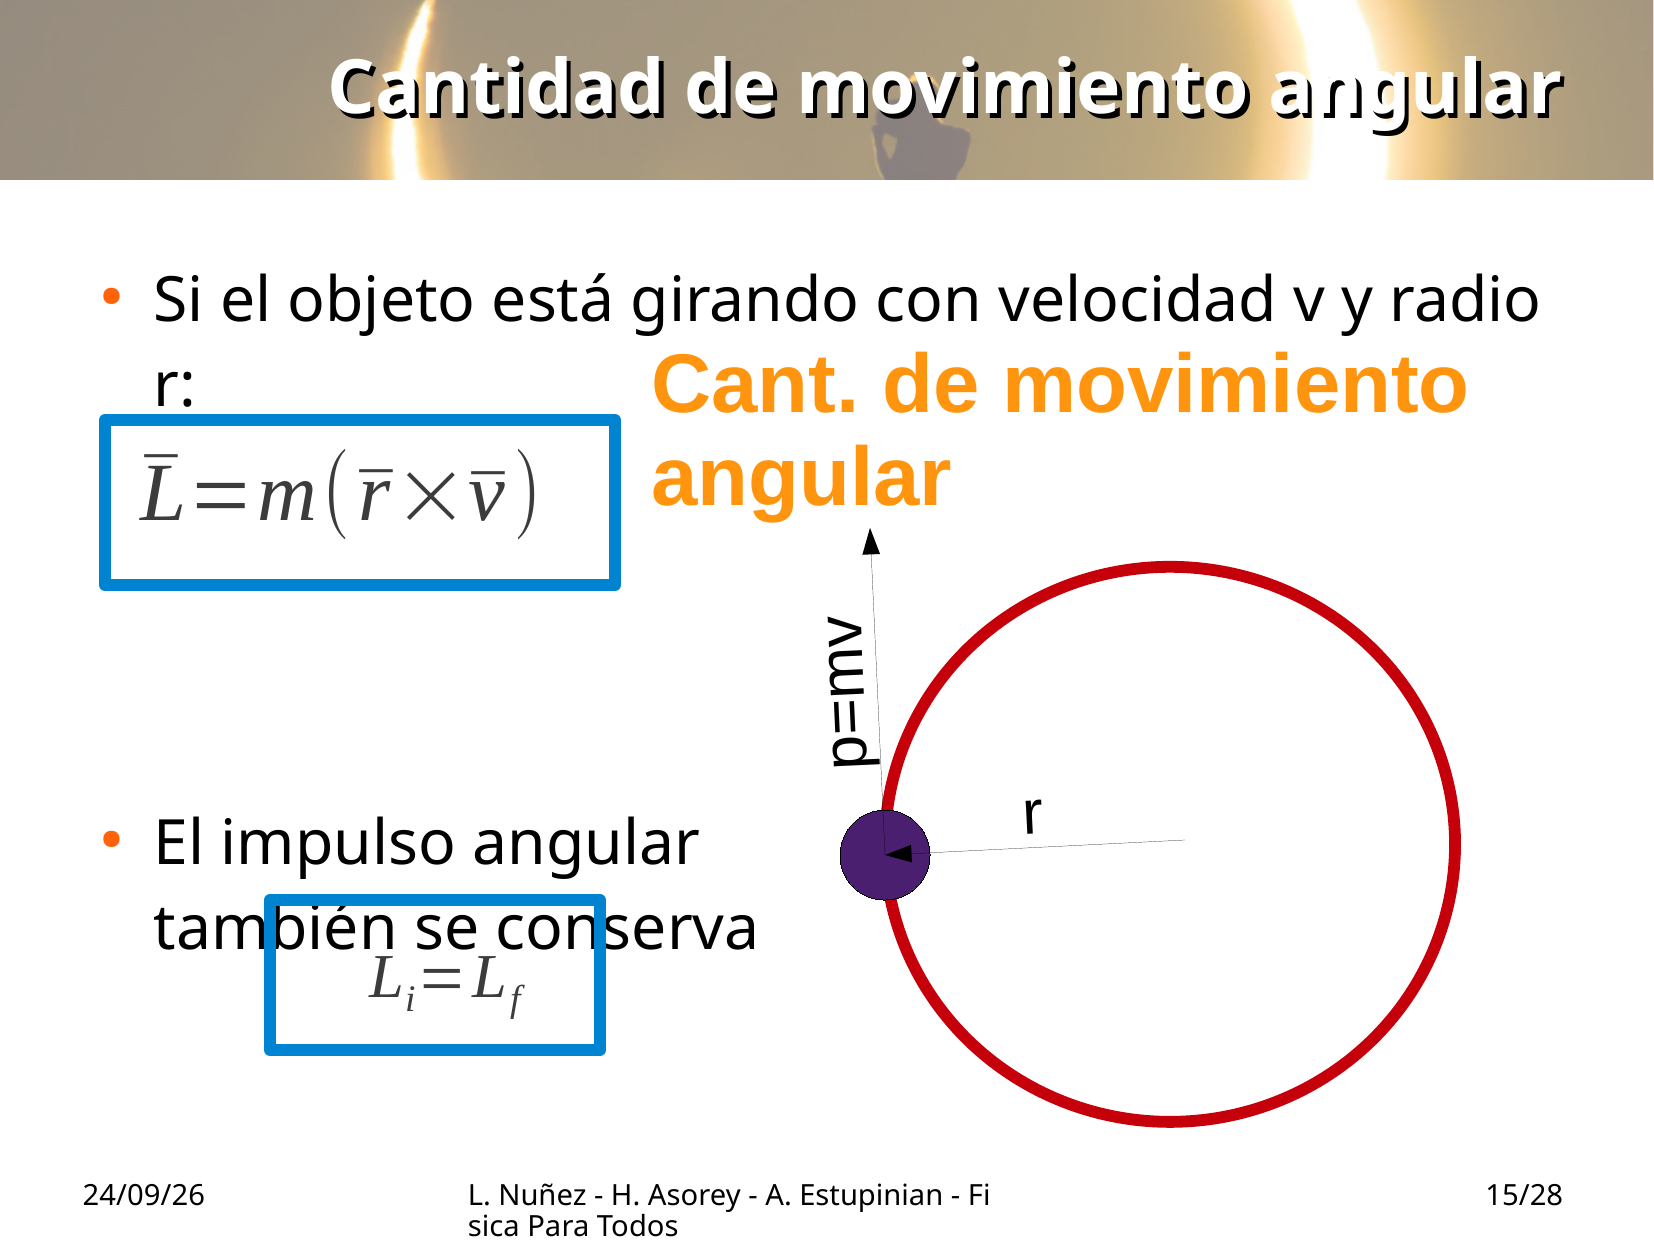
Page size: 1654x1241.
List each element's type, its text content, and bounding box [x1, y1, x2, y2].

picture [0, 0, 1654, 180]
title Cantidad de movimiento angular [75, 19, 1564, 151]
list Si el objeto está girando con velocidad v y radio r: El impulso angular también se conserva [82, 255, 1571, 1156]
text_box [840, 810, 931, 901]
text_box Cant. de movimiento angular [636, 330, 1486, 531]
text_box [884, 810, 930, 854]
chart [360, 941, 532, 1021]
chart [129, 444, 548, 544]
